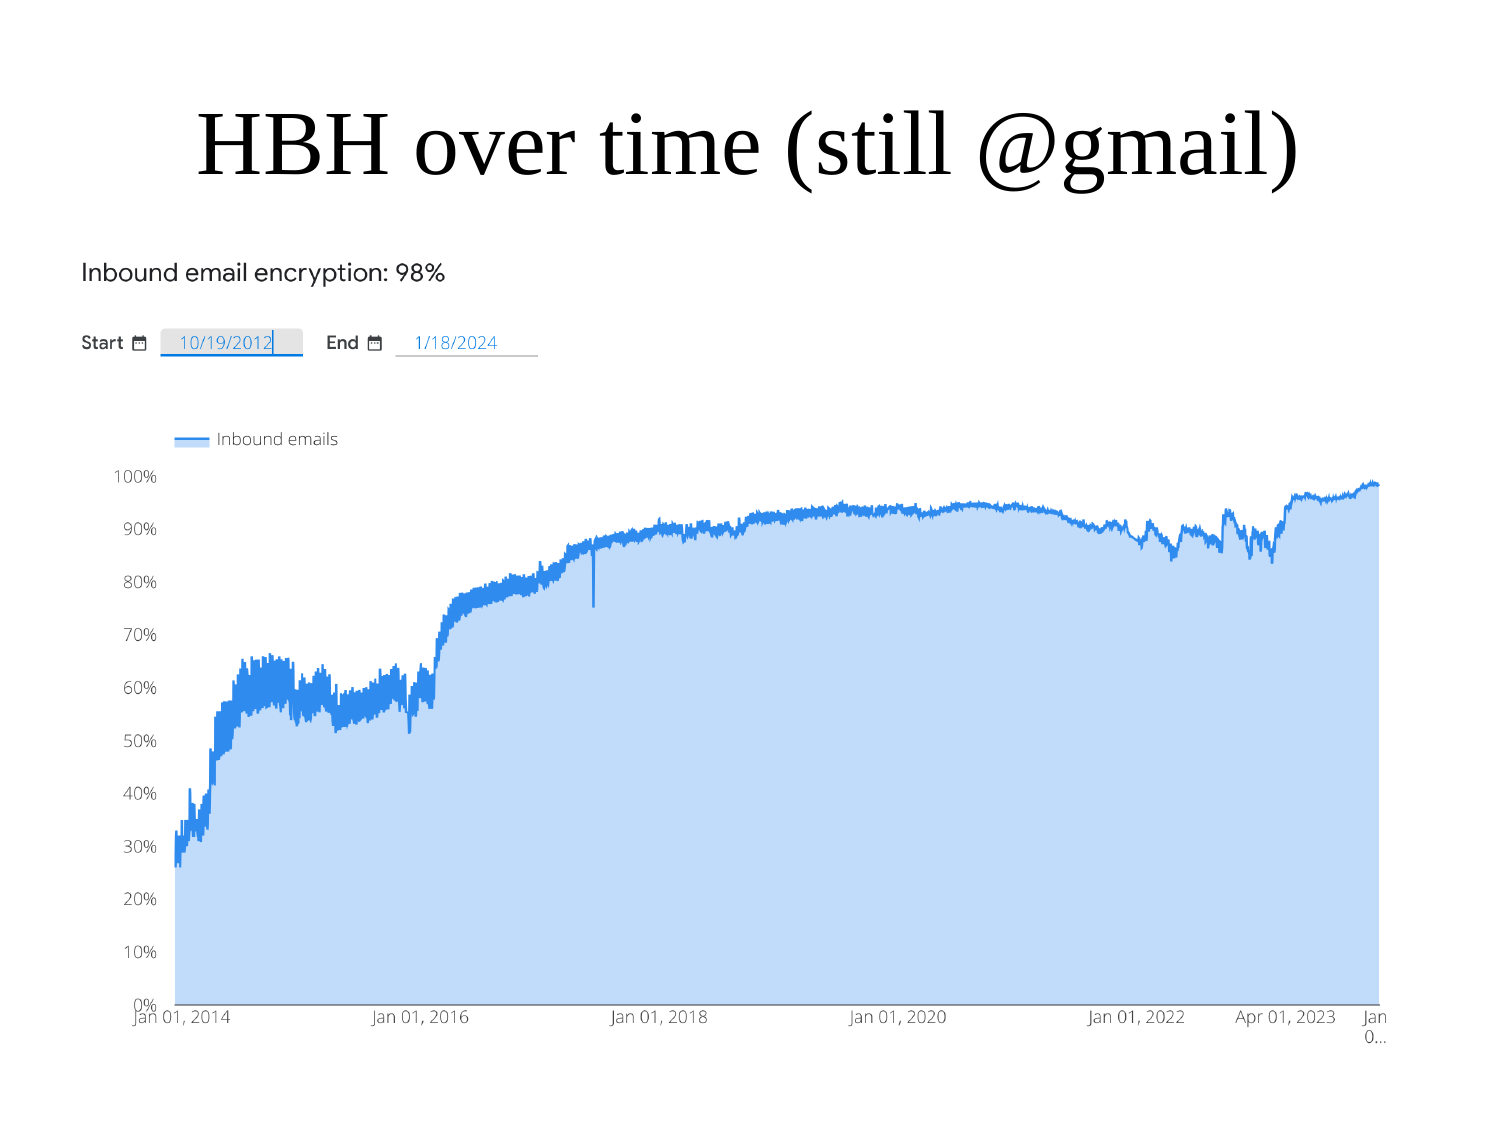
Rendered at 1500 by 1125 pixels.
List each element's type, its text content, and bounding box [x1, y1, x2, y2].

title HBH over time (still @gmail) [74, 45, 1423, 231]
picture [64, 236, 1418, 1063]
